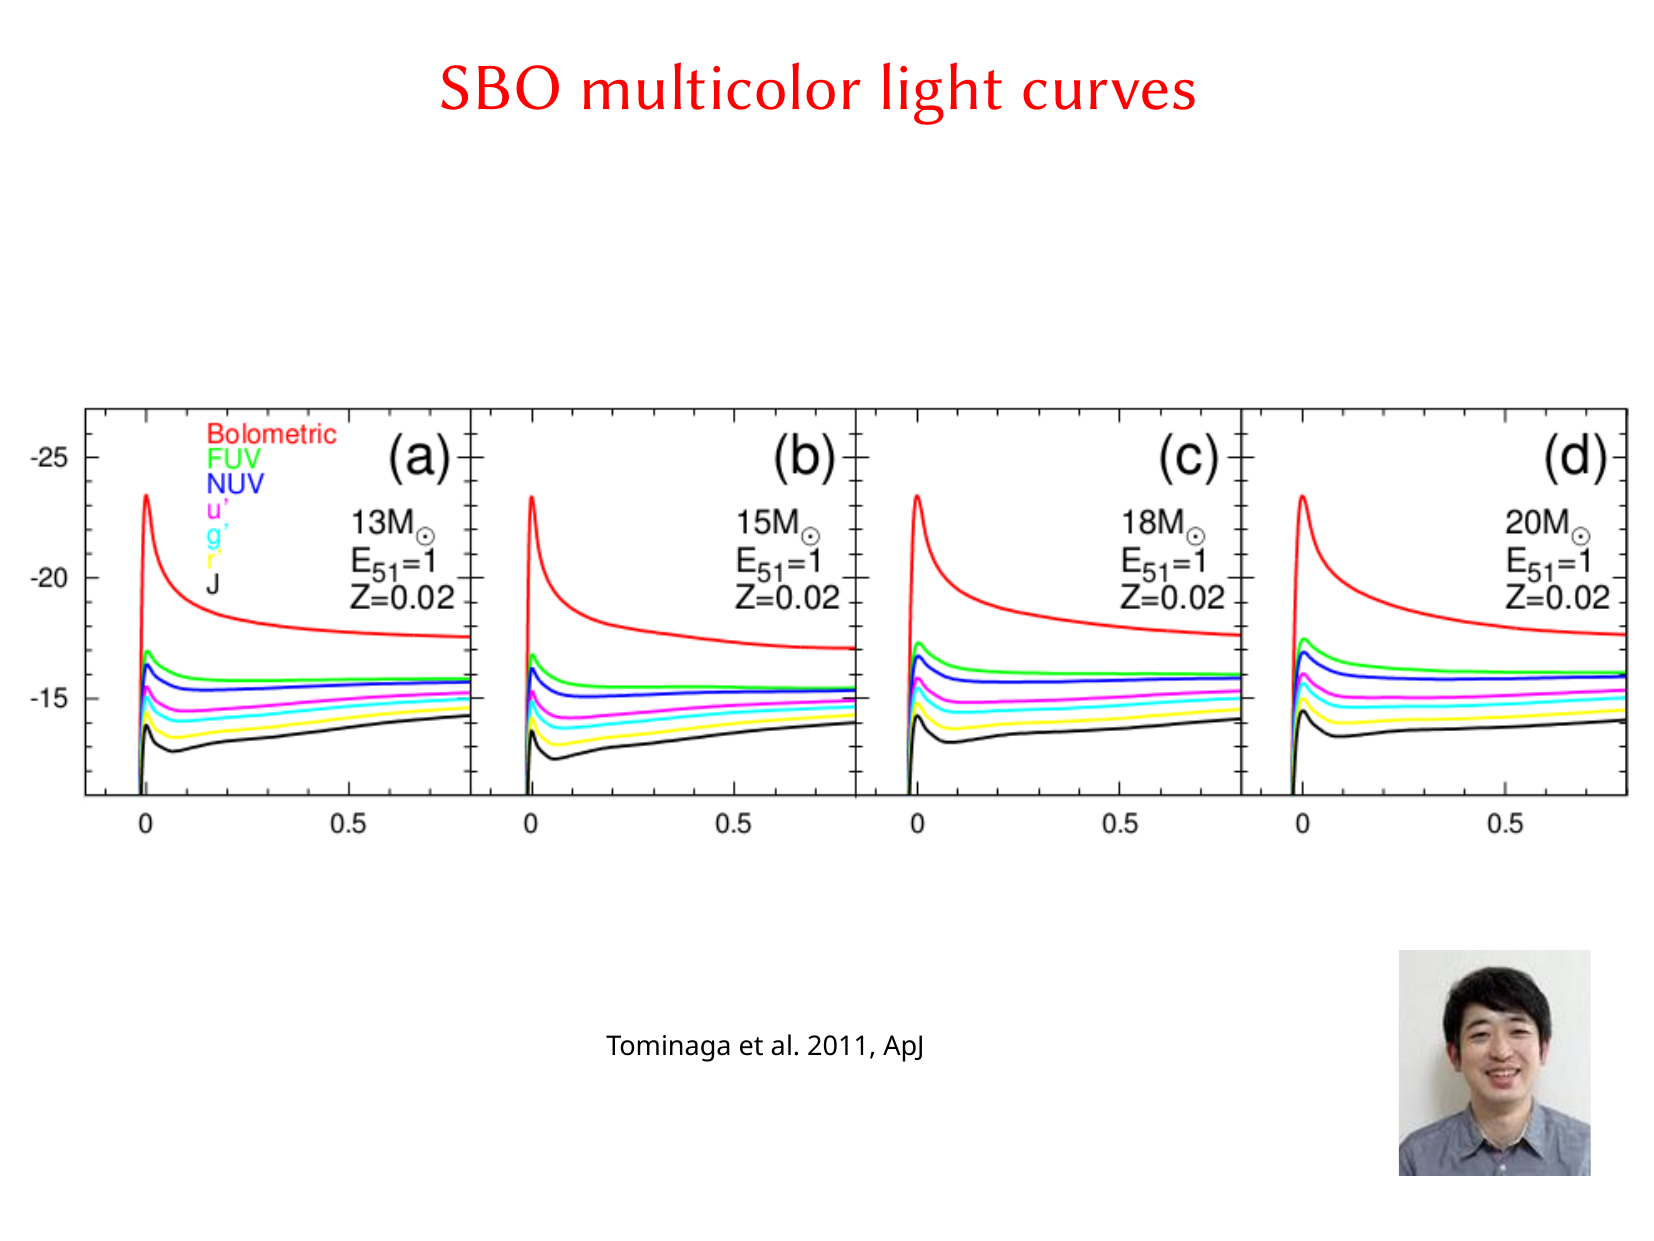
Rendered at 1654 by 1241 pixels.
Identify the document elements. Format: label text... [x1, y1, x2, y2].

picture [0, 390, 1654, 843]
text_box Tominaga et al. 2011, ApJ [413, 1018, 1118, 1093]
picture [1398, 950, 1591, 1176]
text_box SBO multicolor light curves [203, 42, 1434, 172]
